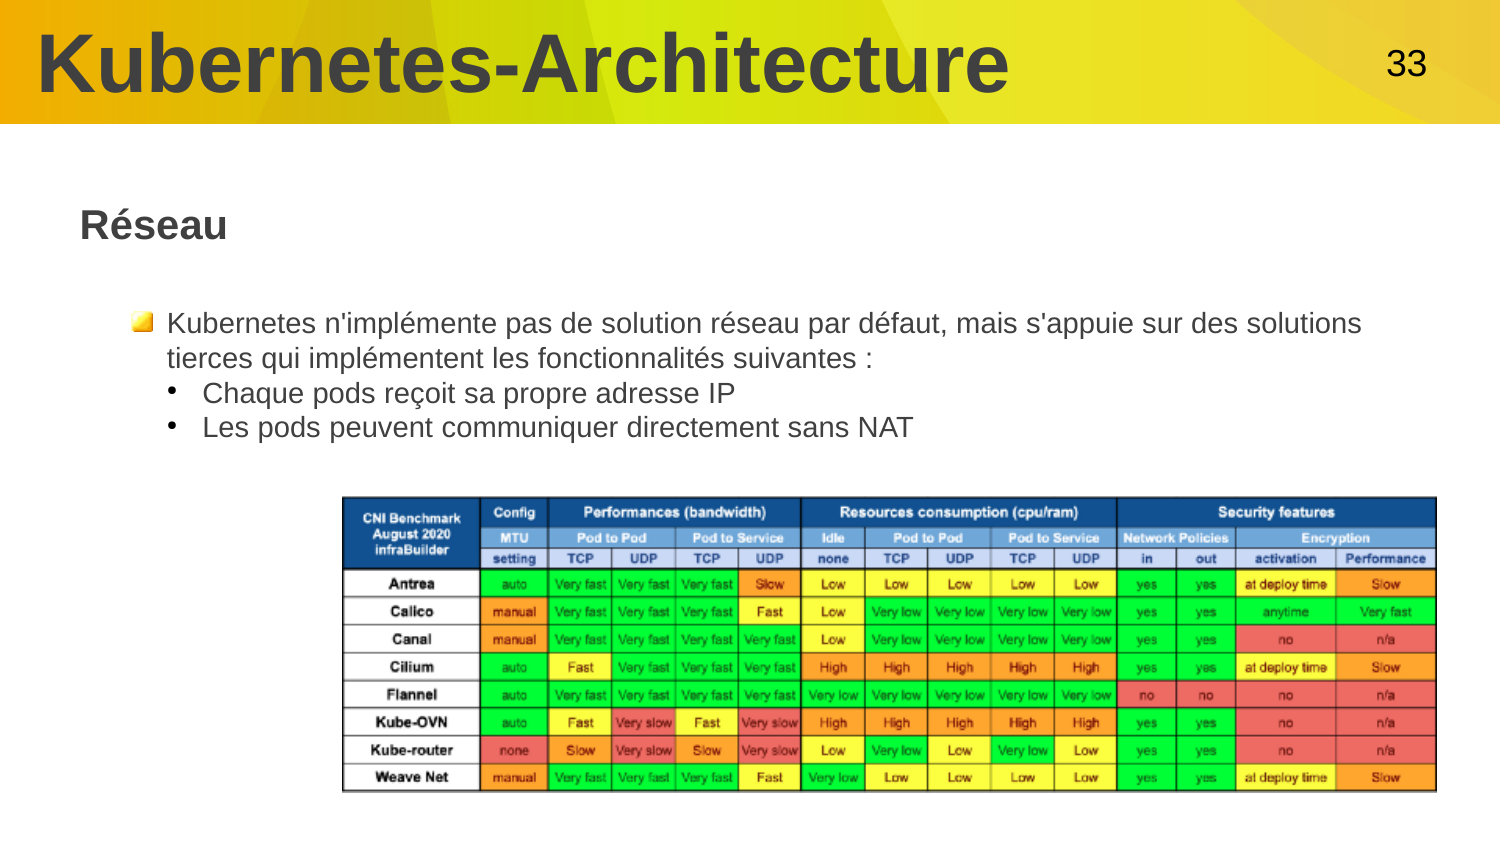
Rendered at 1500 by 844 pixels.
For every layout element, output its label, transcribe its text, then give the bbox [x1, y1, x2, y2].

picture [0, 106, 1500, 844]
text_box Kubernetes-Architecture [0, 0, 1498, 130]
text_box Réseau [64, 185, 1459, 261]
text_box <numéro> [1306, 35, 1500, 106]
text_box Kubernetes n'implémente pas de solution réseau par défaut, mais s'appuie sur des solutions tierces qui implémentent les fonctionnalités suivantes : Chaque pods reçoit sa propre adresse IP Les pods peuvent communiquer directement sans NAT [66, 296, 1441, 721]
